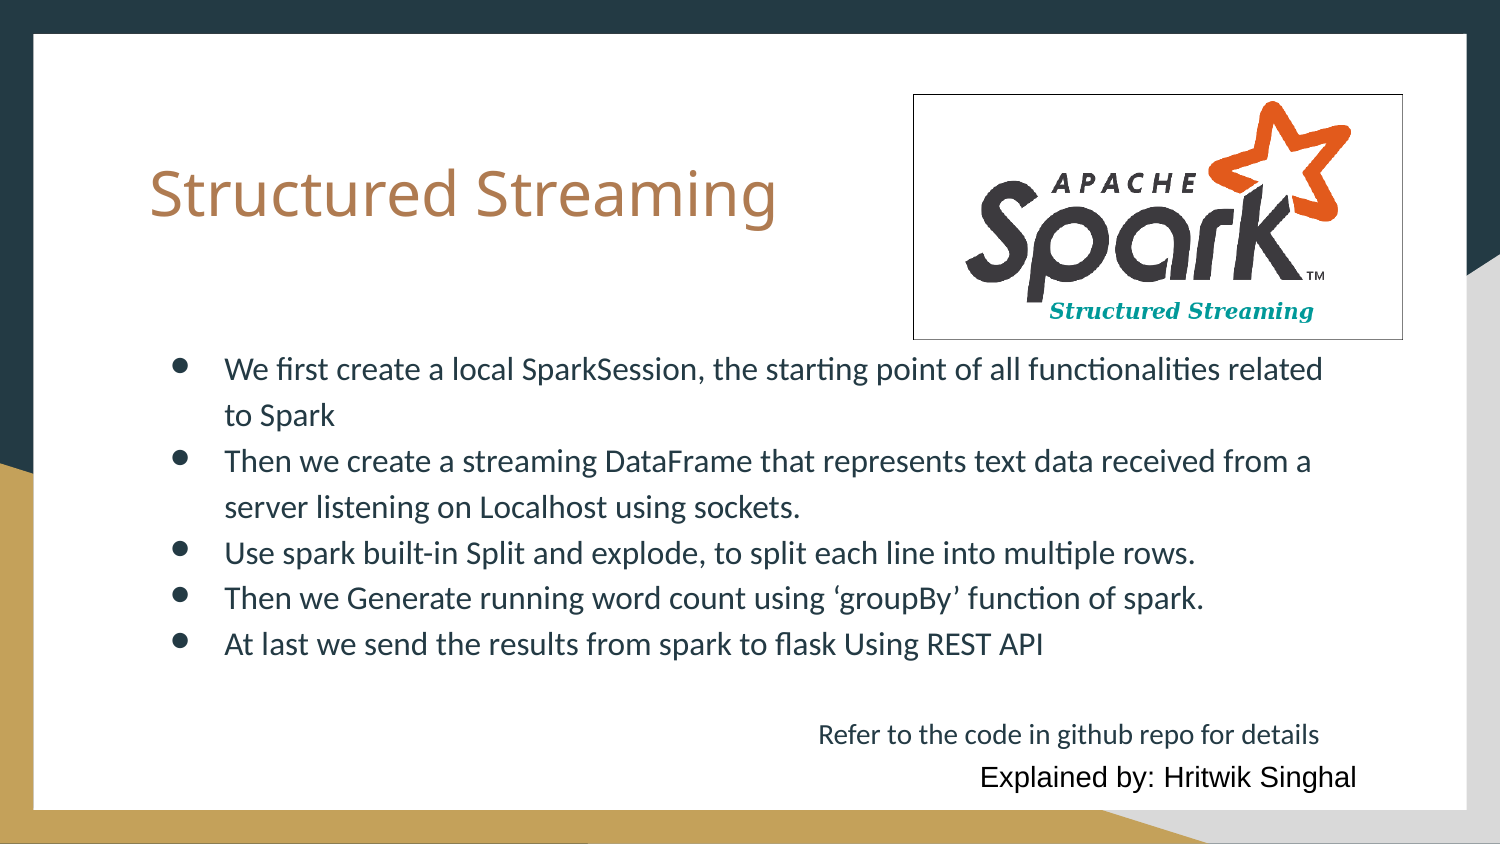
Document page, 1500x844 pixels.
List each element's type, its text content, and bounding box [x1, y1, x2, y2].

picture [913, 94, 1403, 340]
title Structured Streaming [134, 138, 913, 296]
list We first create a local SparkSession, the starting point of all functionalities related to Spark Then we create a streaming DataFrame that represents text data received from a server listening on Localhost using sockets. Use spark built-in Split and explode, to split each line into multiple rows. Then we Generate running word count using ‘groupBy’ function of spark. At last we send the results from spark to flask Using REST API [134, 326, 1366, 729]
text_box Refer to the code in github repo for details [803, 700, 1388, 766]
text_box Explained by: Hritwik Singhal [964, 743, 1457, 809]
